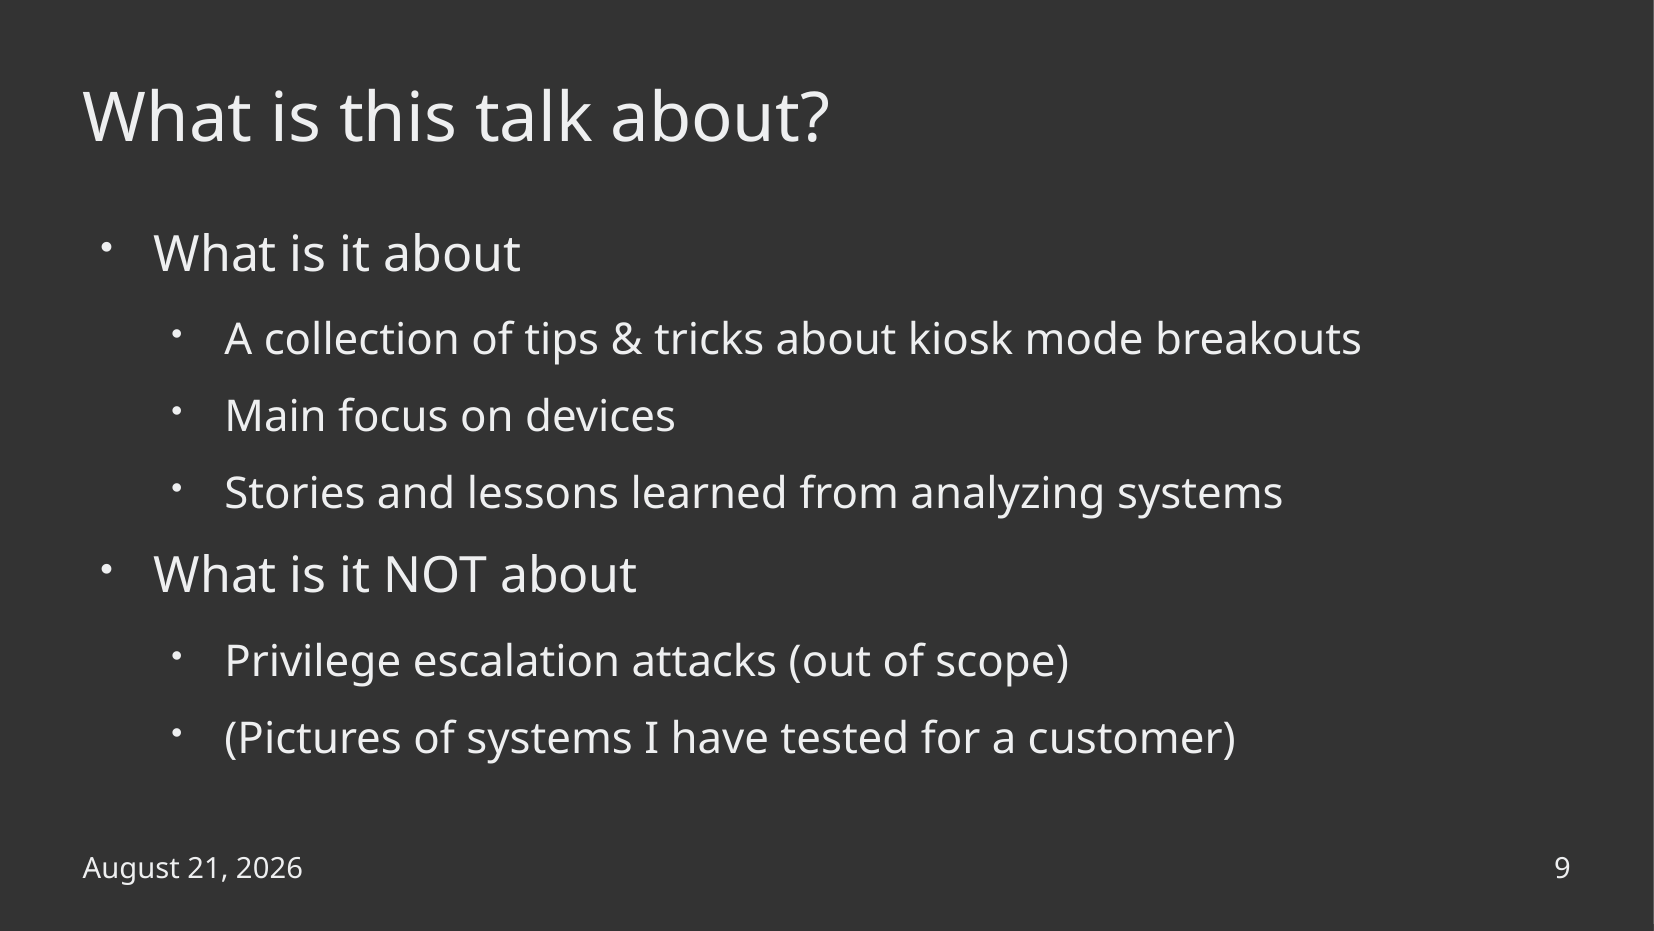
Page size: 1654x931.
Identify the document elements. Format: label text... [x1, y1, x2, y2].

list What is it about A collection of tips & tricks about kiosk mode breakouts Main focus on devices Stories and lessons learned from analyzing systems What is it NOT about Privilege escalation attacks (out of scope) (Pictures of systems I have tested for a customer) [82, 217, 1571, 808]
title What is this talk about? [82, 36, 1571, 193]
